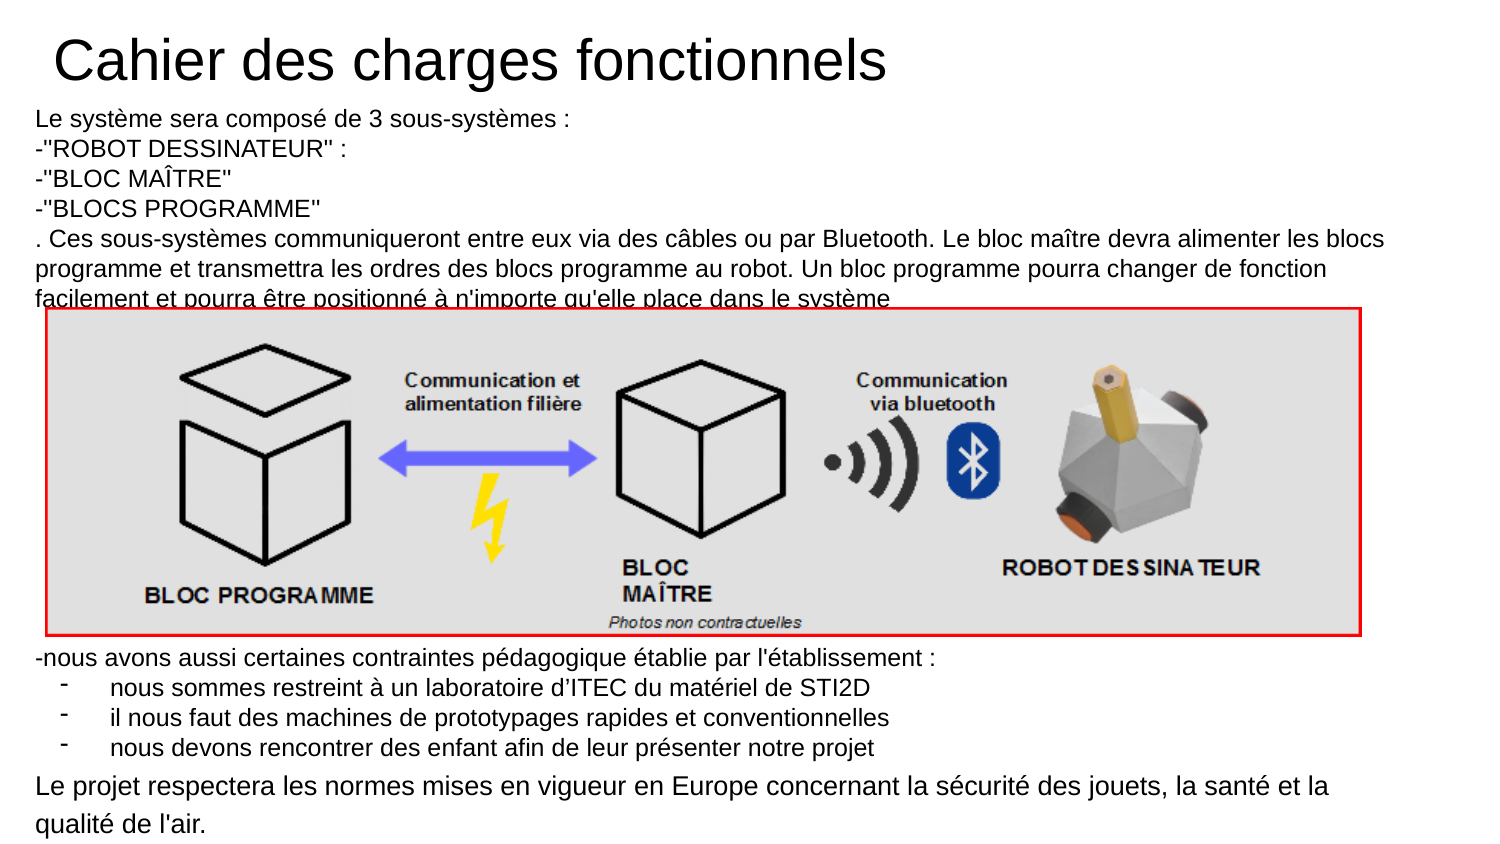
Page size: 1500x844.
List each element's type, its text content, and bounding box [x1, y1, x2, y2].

title Cahier des charges fonctionnels [38, 7, 1437, 102]
list Le système sera composé de 3 sous-systèmes : -''ROBOT DESSINATEUR'' : -''BLOC MAÎTRE'' -''BLOCS PROGRAMME'' . Ces sous-systèmes communiqueront entre eux via des câbles ou par Bluetooth. Le bloc maître devra alimenter les blocs programme et transmettra les ordres des blocs programme au robot. Un bloc programme pourra changer de fonction facilement et pourra être positionné à n'importe qu'elle place dans le système -nous avons aussi certaines contraintes pédagogique établie par l'établissement : nous sommes restreint à un laboratoire d’ITEC du matériel de STI2D il nous faut des machines de prototypages rapides et conventionnelles nous devons rencontrer des enfant afin de leur présenter notre projet Le projet respectera les normes mises en vigueur en Europe concernant la sécurité des jouets, la santé et la qualité de l'air. [19, 87, 1418, 815]
picture [45, 307, 1362, 637]
